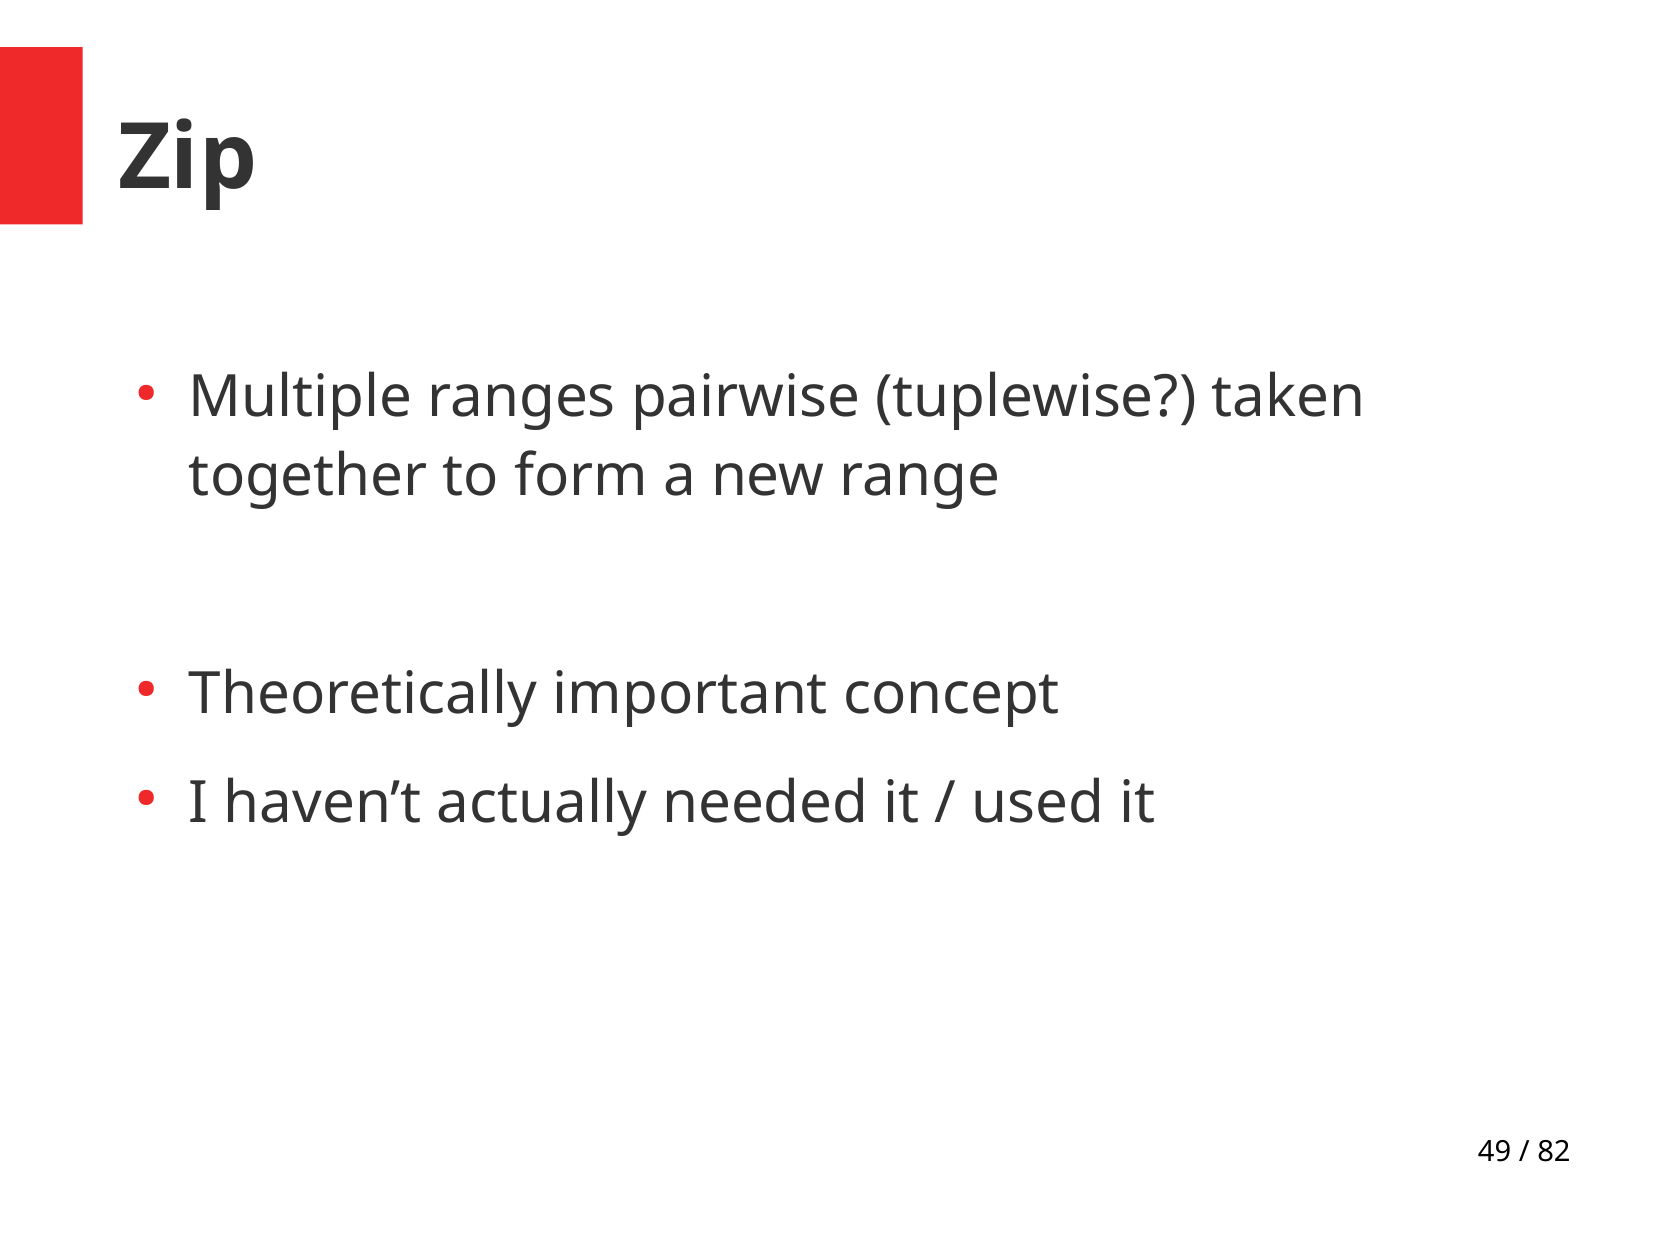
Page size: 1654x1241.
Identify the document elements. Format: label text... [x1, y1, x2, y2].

list Multiple ranges pairwise (tuplewise?) taken together to form a new range Theoretically important concept I haven’t actually needed it / used it [118, 354, 1536, 1074]
title Zip [118, 49, 1571, 257]
